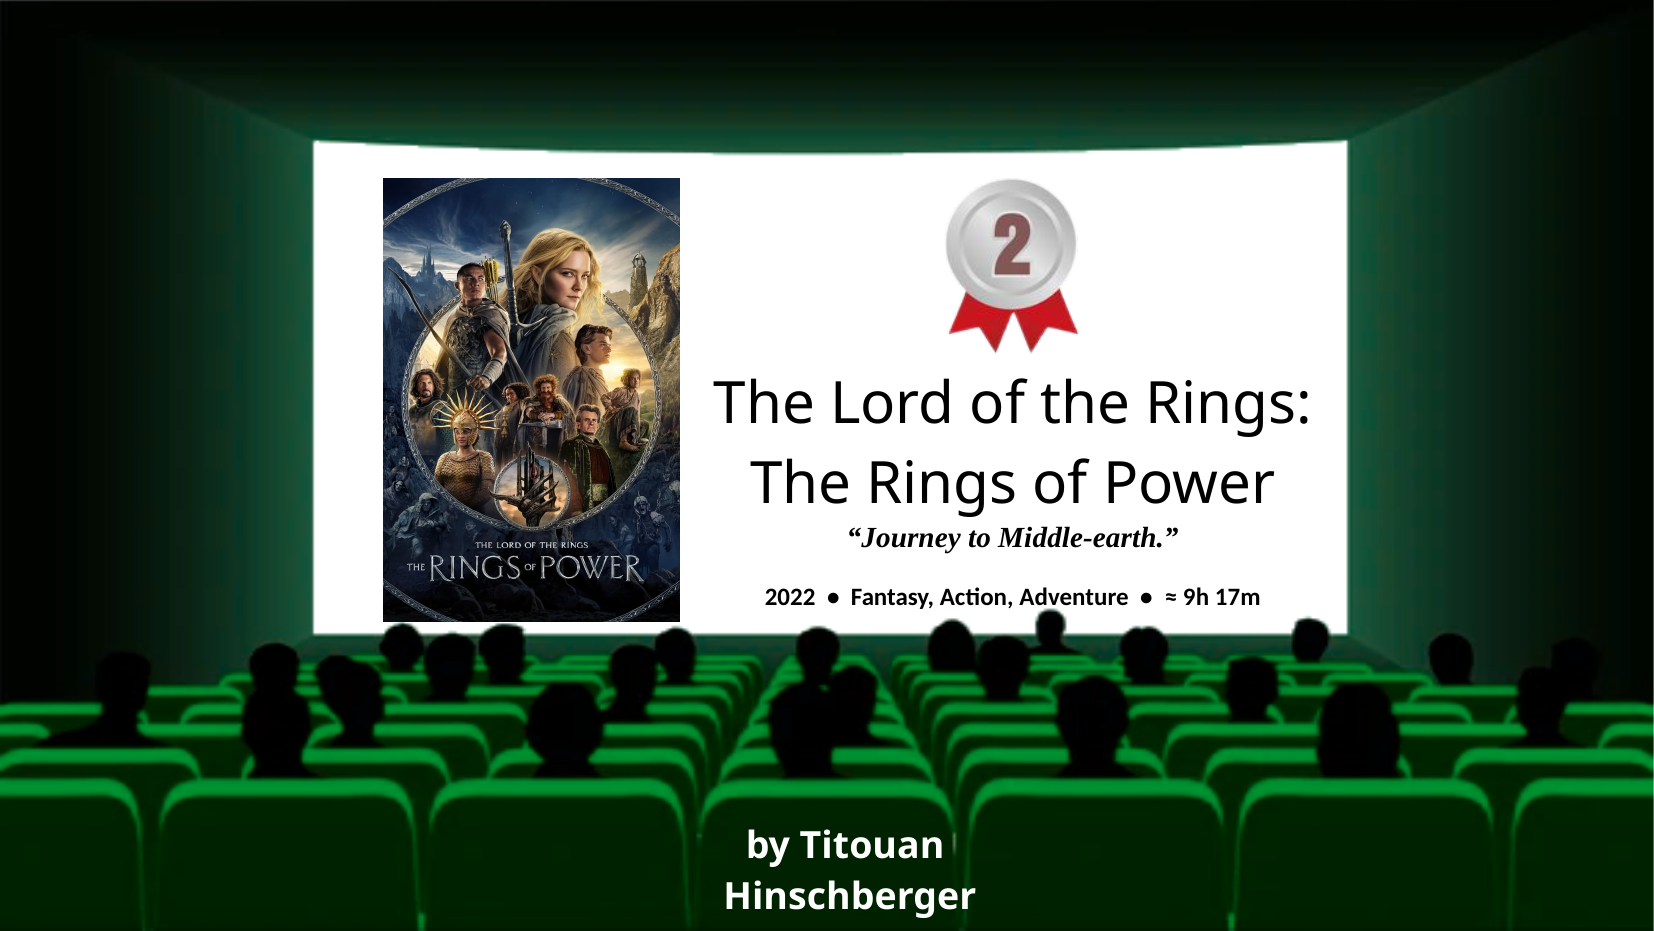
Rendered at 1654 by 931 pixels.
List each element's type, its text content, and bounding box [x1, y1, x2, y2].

picture [0, 0, 1654, 931]
text_box The Lord of the Rings:The Rings of Power [685, 354, 1341, 512]
text_box “Journey to Middle-earth.” [685, 513, 1341, 562]
text_box 2022 • Fantasy, Action, Adventure • ≈ 9h 17m [680, 578, 1347, 619]
